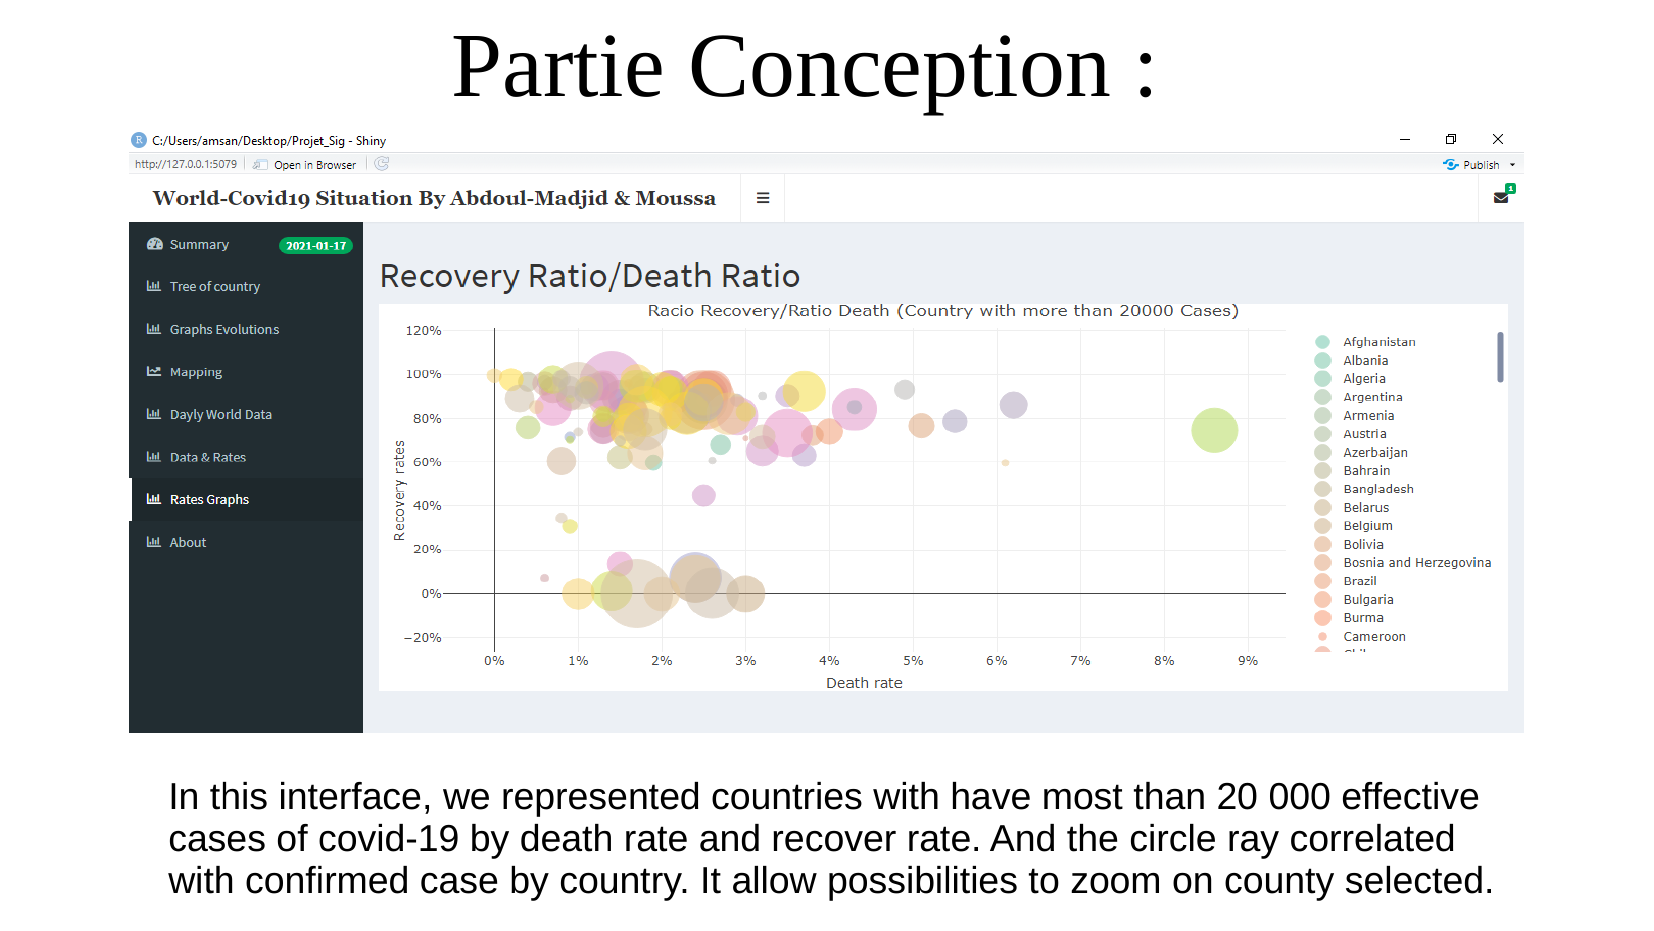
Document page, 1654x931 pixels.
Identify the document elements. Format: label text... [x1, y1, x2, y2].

title Partie Conception : [23, 11, 1589, 119]
picture [129, 129, 1524, 733]
text_box In this interface, we represented countries with have most than 20 000 effective cases of covid-19 by death rate and recover rate. And the circle ray correlated with confirmed case by country. It allow possibilities to zoom on county selected. [153, 767, 1536, 909]
